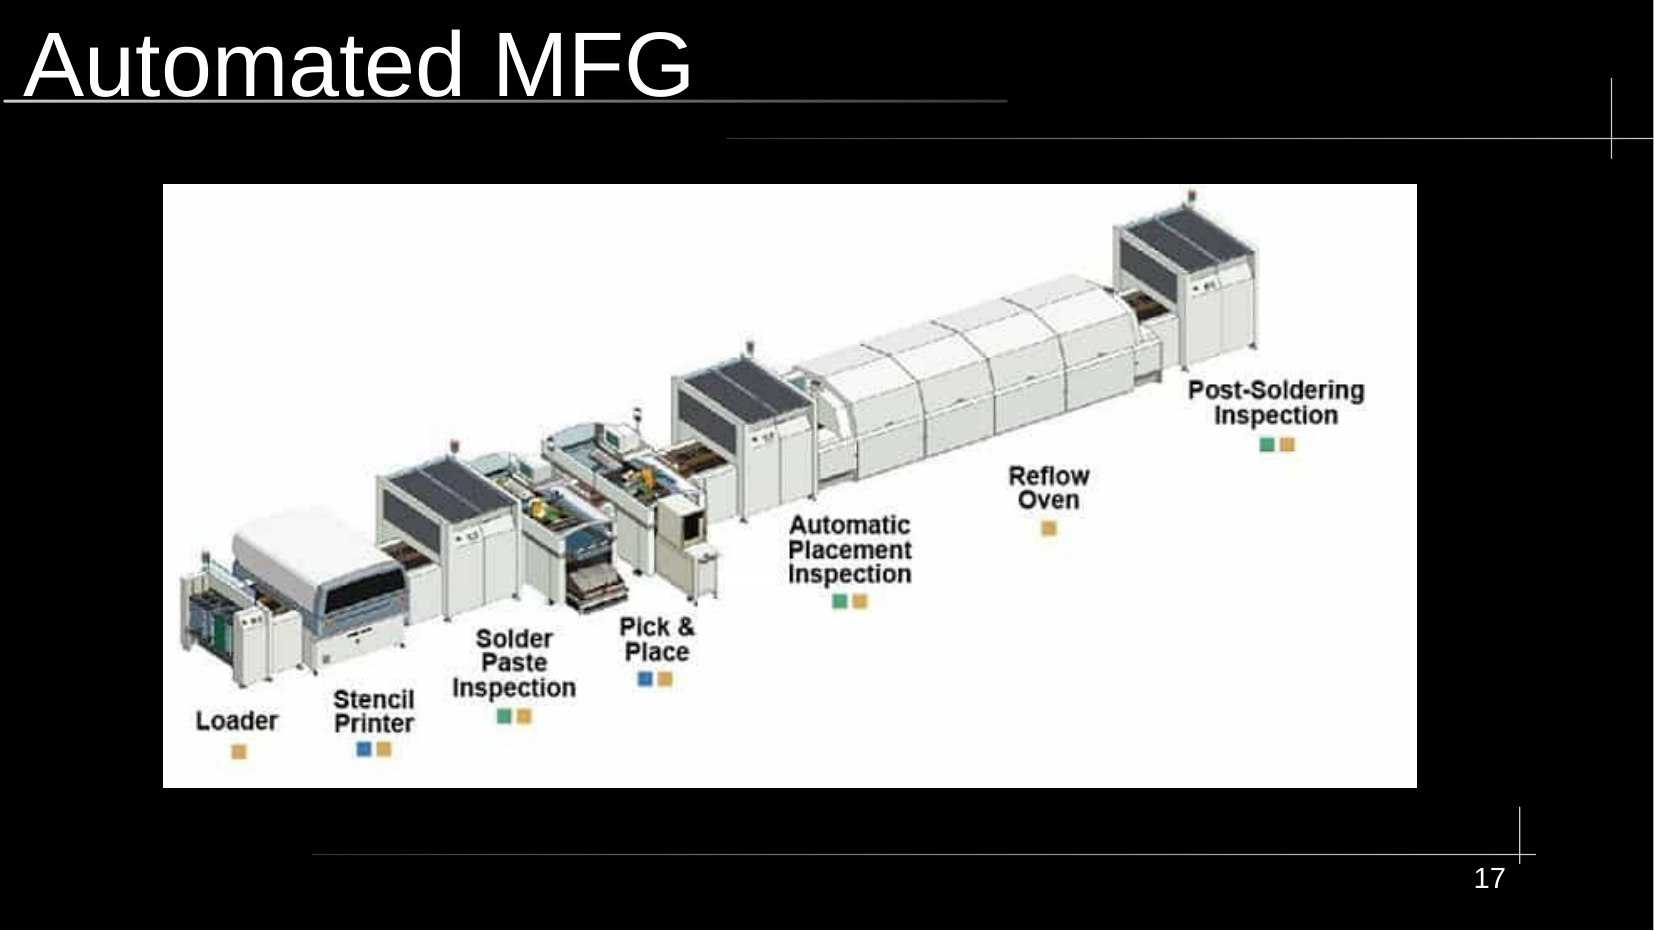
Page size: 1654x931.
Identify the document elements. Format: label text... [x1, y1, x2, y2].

picture [163, 184, 1417, 788]
title Automated MFG [23, 11, 1589, 119]
